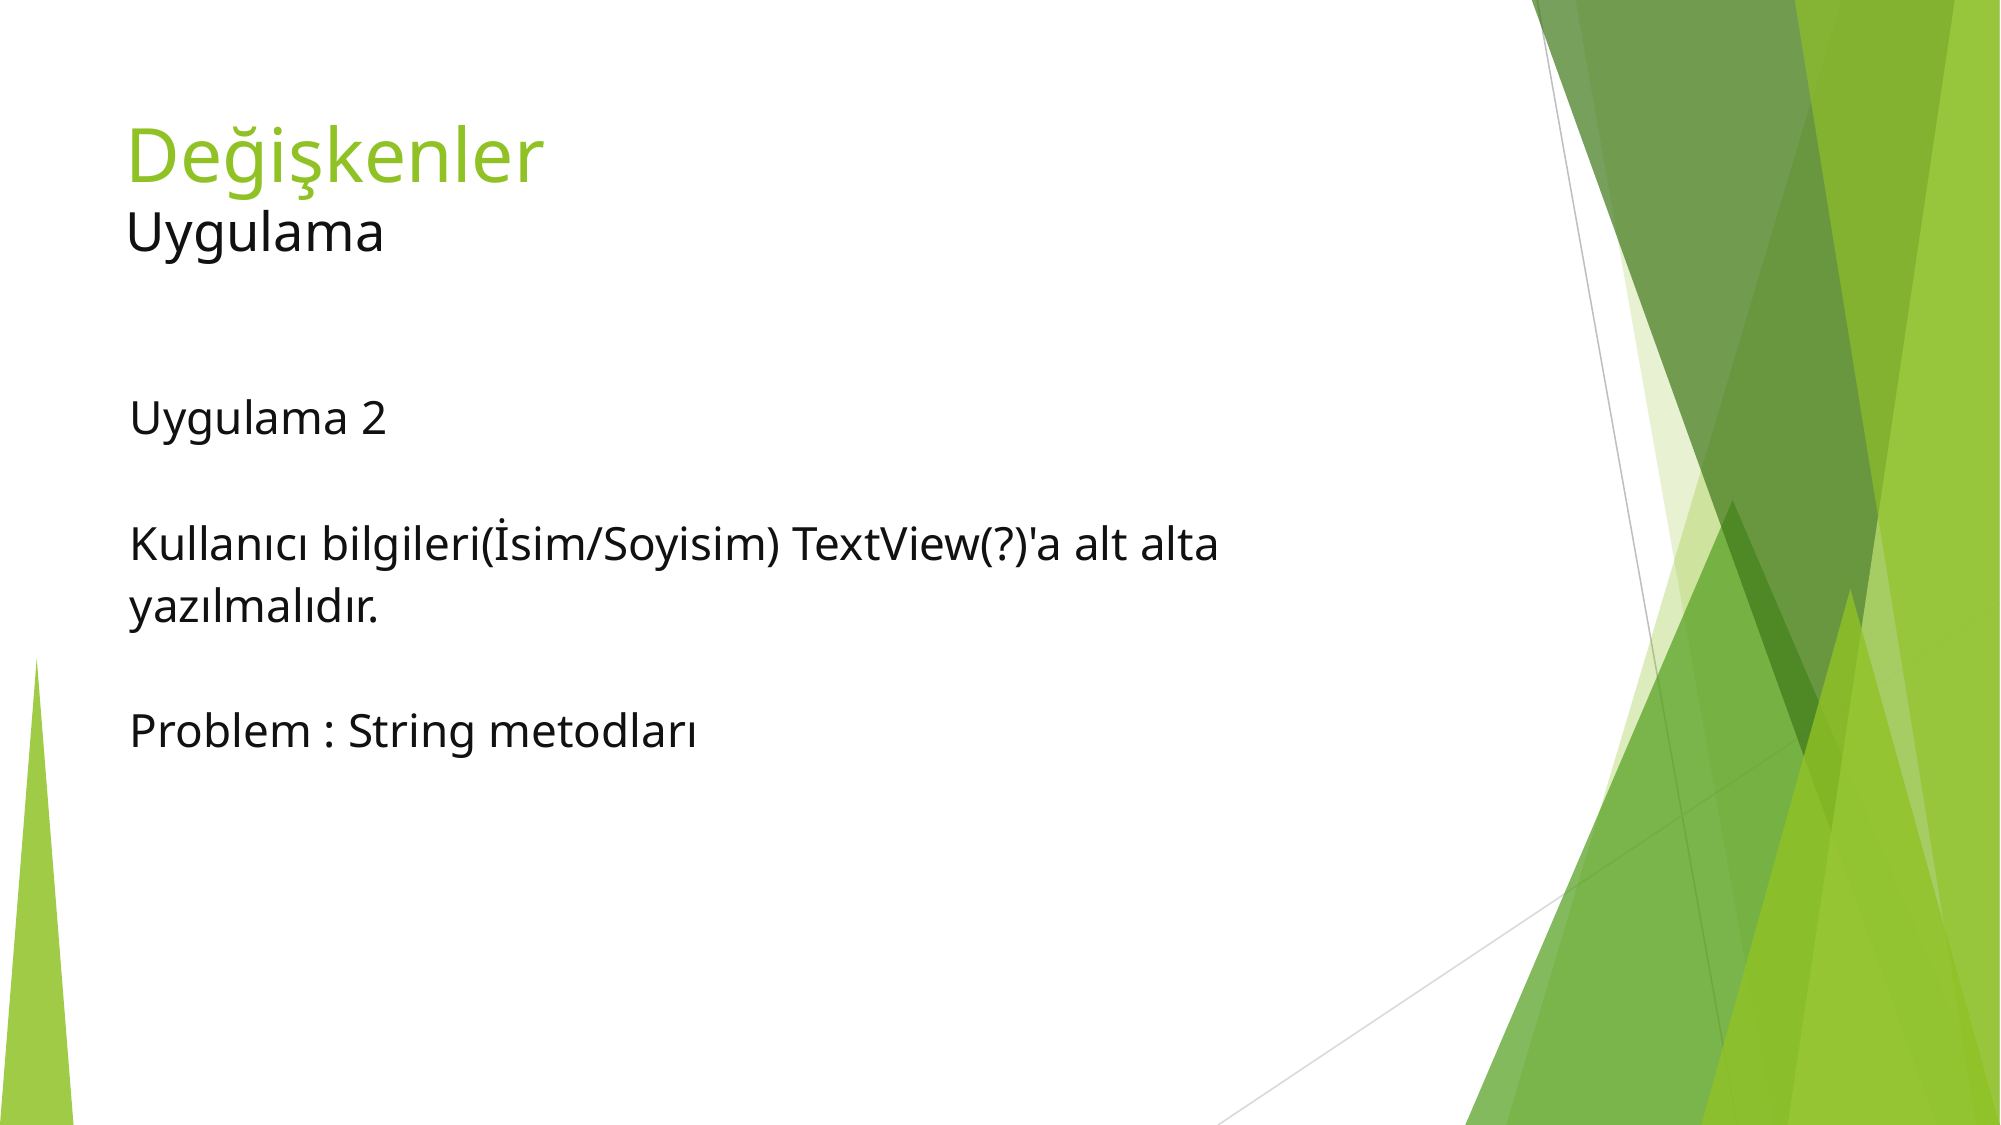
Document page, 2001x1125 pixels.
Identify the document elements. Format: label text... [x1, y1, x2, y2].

text_box Uygulama 2 Kullanıcı bilgileri(İsim/Soyisim) TextView(?)'a alt alta yazılmalıdır. Problem : String metodları [129, 335, 1335, 875]
title Değişkenler Uygulama [111, 99, 1522, 317]
